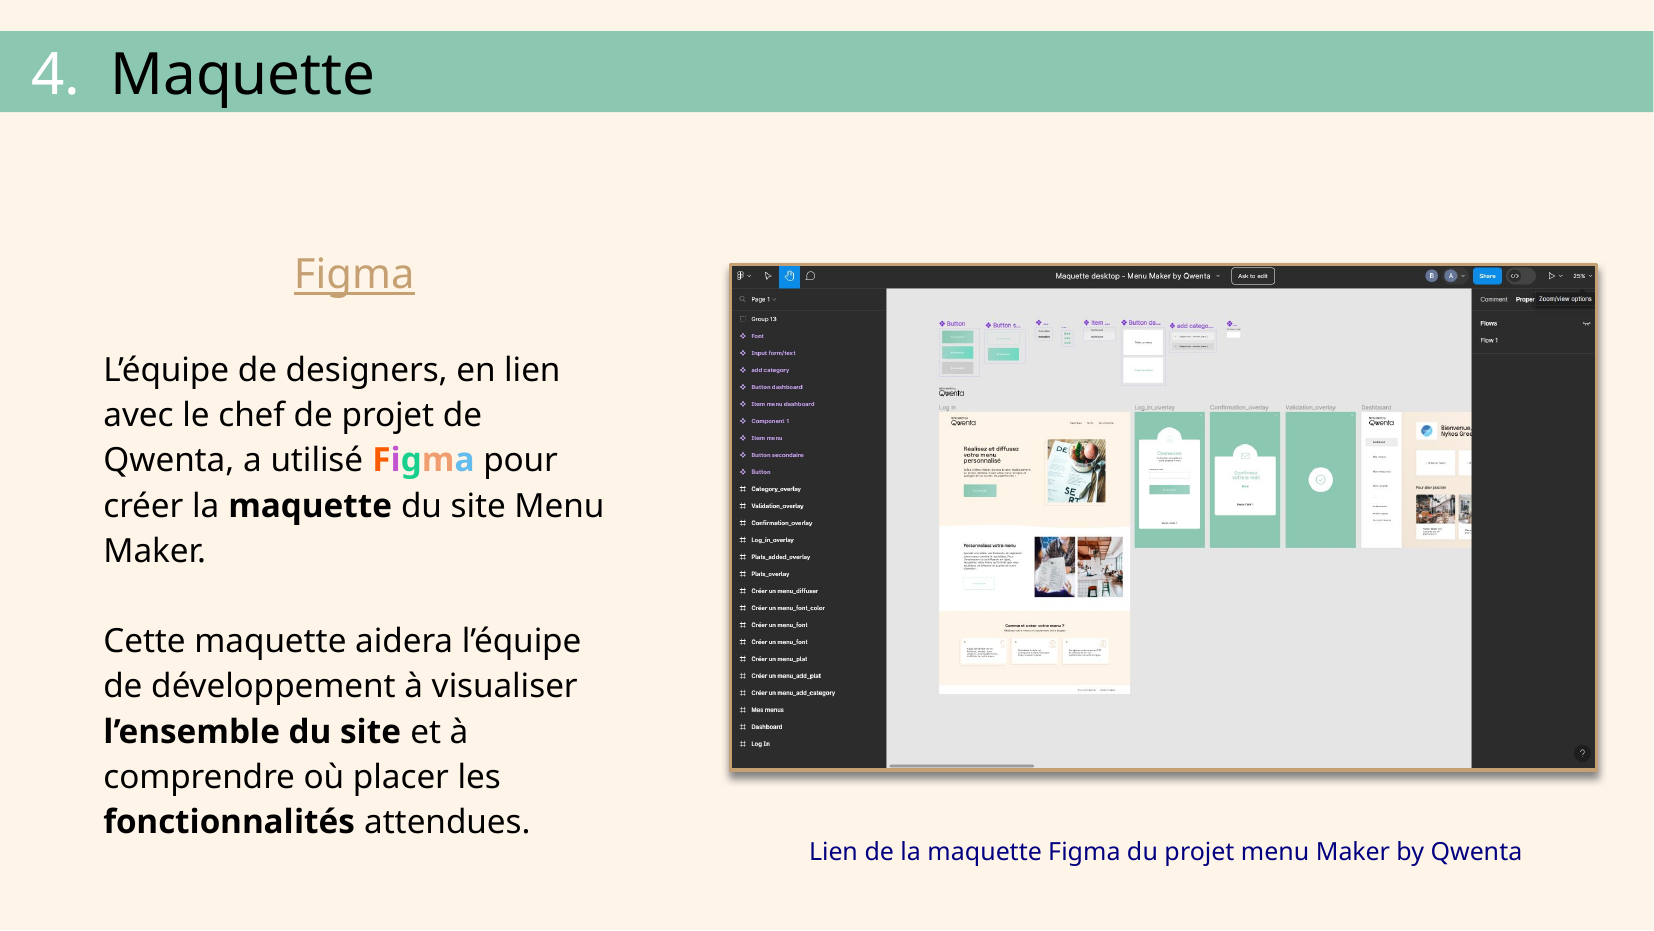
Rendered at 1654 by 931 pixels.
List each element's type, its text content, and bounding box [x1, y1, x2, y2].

picture [732, 265, 1596, 769]
text_box Figma L’équipe de designers, en lien avec le chef de projet de Qwenta, a utilisé Figma pour créer la maquette du site Menu Maker. Cette maquette aidera l’équipe de développement à visualiser l’ensemble du site et à comprendre où placer les fonctionnalités attendues. [88, 236, 621, 797]
title 4. Maquette [0, 31, 1654, 113]
text_box Lien de la maquette Figma du projet menu Maker by Qwenta [767, 815, 1565, 886]
